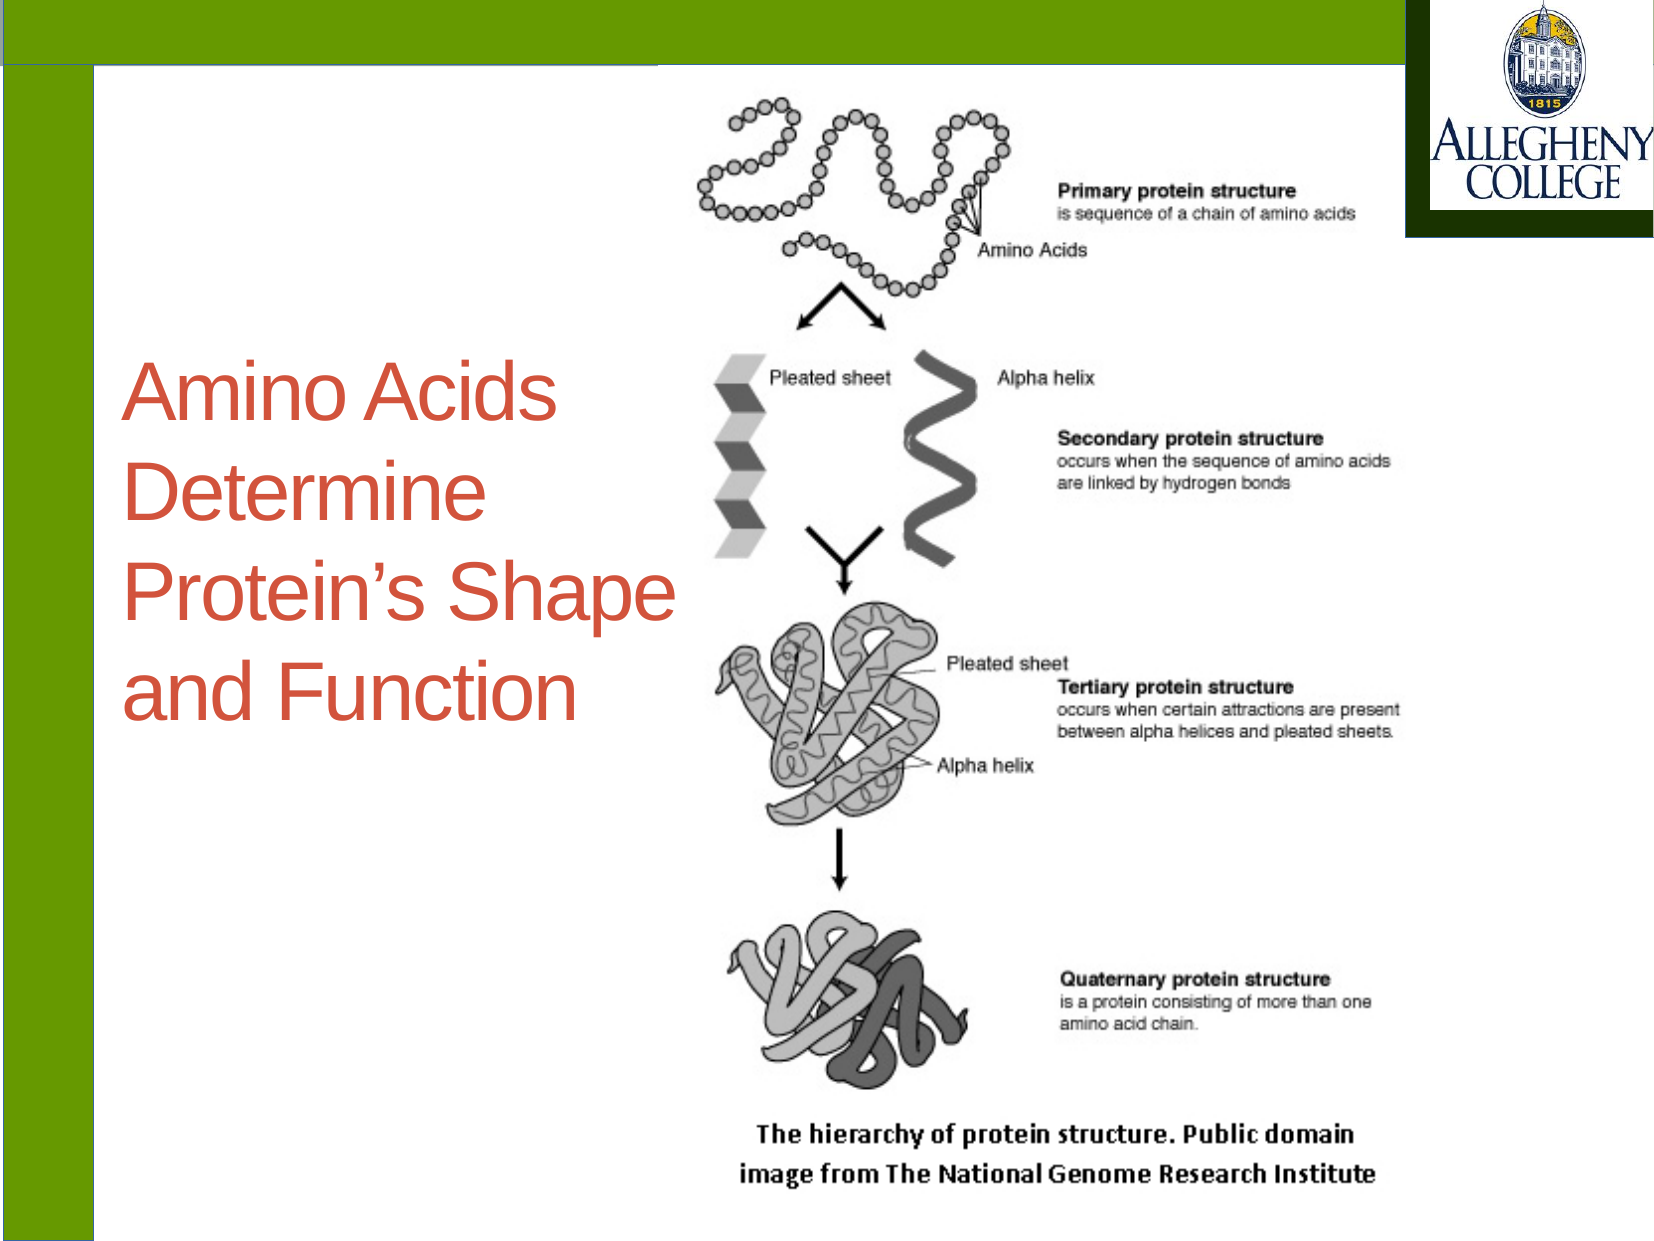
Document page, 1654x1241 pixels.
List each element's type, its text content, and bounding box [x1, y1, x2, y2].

picture [94, 65, 1654, 1241]
title Amino Acids Determine Protein’s Shape and Function [106, 308, 841, 767]
picture [1430, 0, 1654, 210]
text_box [3, 0, 1654, 1241]
